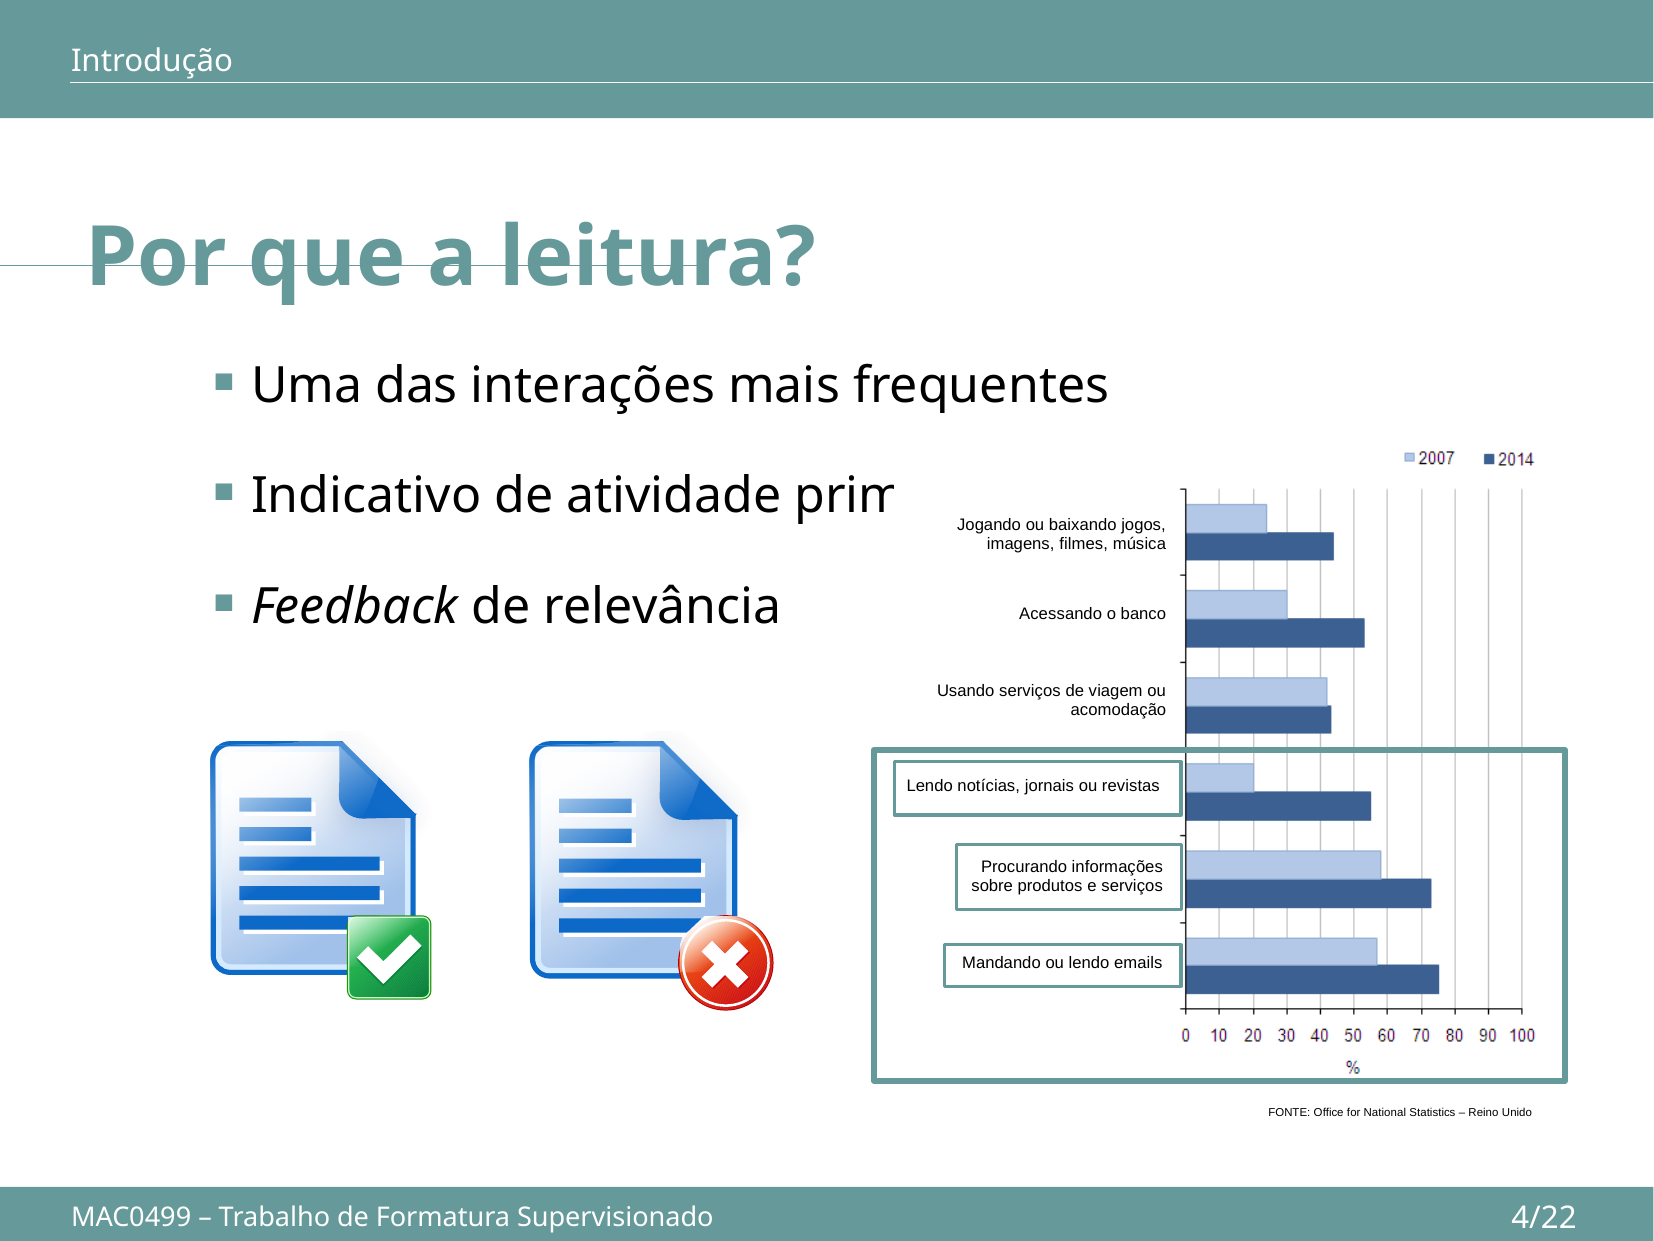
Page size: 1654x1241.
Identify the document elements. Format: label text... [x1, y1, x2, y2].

text_box Uma das interações mais frequentes Indicativo de atividade primária Feedback de relevância [200, 341, 1382, 591]
text_box FONTE: Office for National Statistics – Reino Unido [1228, 1098, 1548, 1140]
picture [182, 731, 454, 1025]
title Introdução [70, 83, 987, 89]
text_box Por que a leitura? [70, 188, 1571, 288]
text_box [0, 0, 1654, 119]
text_box Acessando o banco [897, 596, 1182, 650]
title MAC0499 – Trabalho de Formatura Supervisionado [70, 1187, 1241, 1241]
text_box [0, 1186, 1654, 1241]
text_box Usando serviços de viagem ou acomodação [909, 673, 1182, 727]
text_box Jogando ou baixando jogos, imagens, filmes, música [897, 507, 1182, 561]
picture [894, 413, 1565, 750]
picture [501, 731, 794, 1024]
title Introdução [70, 29, 987, 82]
picture [894, 1081, 1565, 1093]
title 4/22 [1429, 1187, 1577, 1241]
text_box [874, 750, 1565, 1081]
